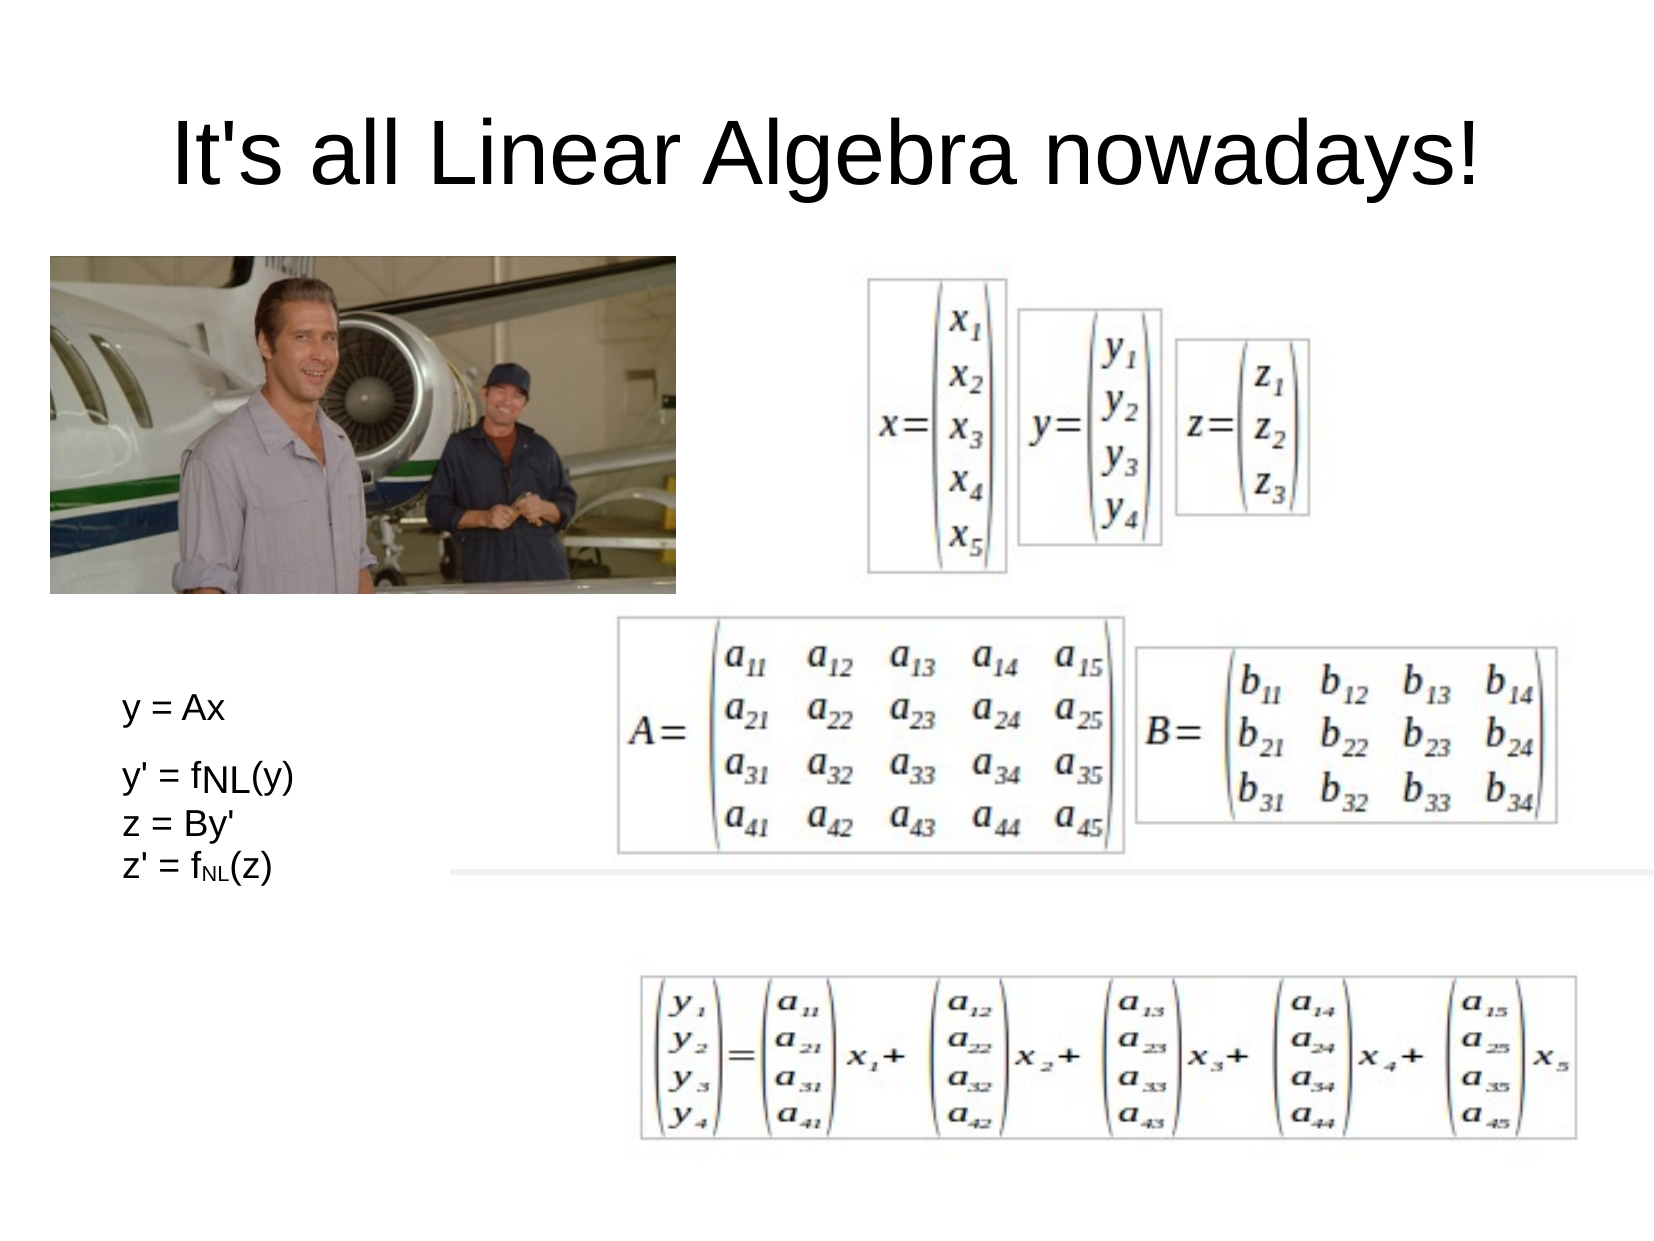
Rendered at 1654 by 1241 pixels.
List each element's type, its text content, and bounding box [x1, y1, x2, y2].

title It's all Linear Algebra nowadays! [82, 49, 1571, 256]
picture [50, 224, 1654, 1241]
text_box y = Ax y' = fNL(y) z = By' z' = fNL(z) [36, 678, 406, 1126]
